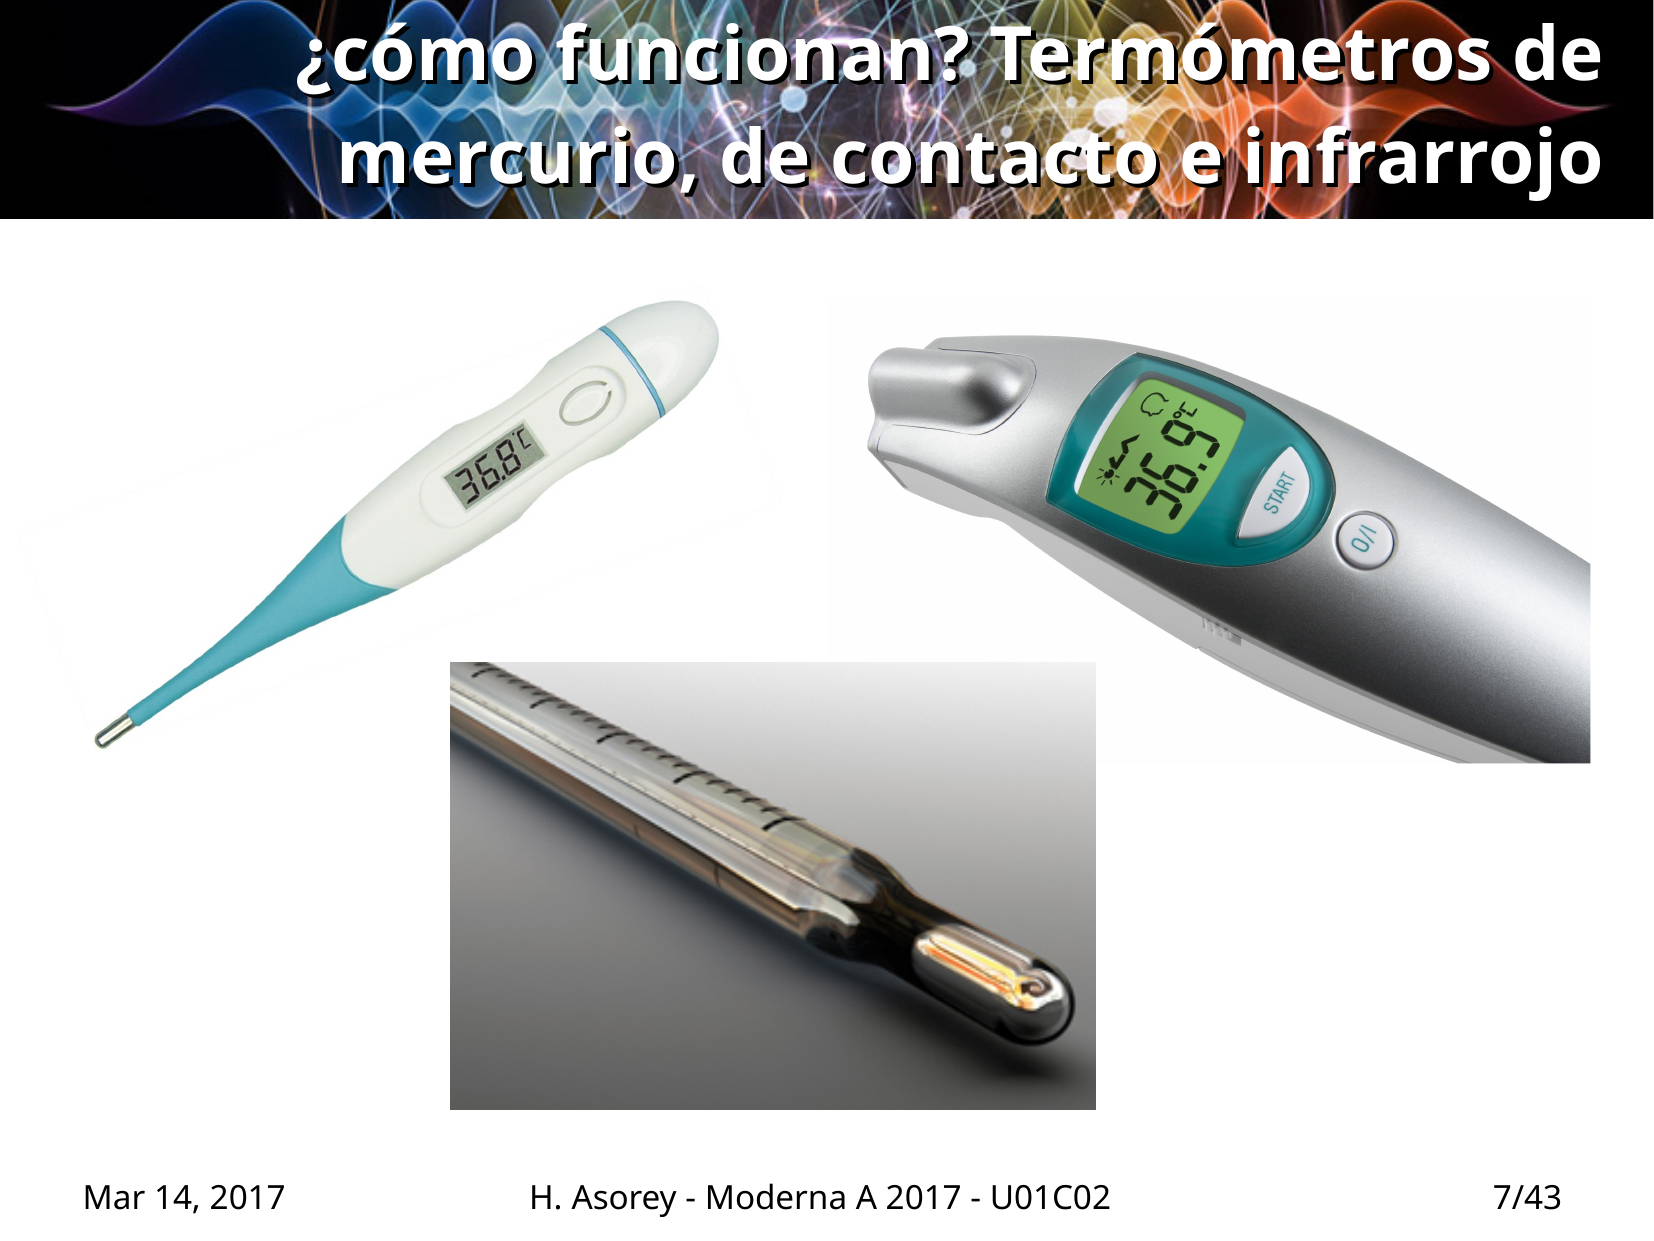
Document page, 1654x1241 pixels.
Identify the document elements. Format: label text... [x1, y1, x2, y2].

title ¿cómo funcionan? Termómetros de mercurio, de contacto e infrarrojo [45, 11, 1606, 195]
picture [0, 0, 1654, 219]
picture [18, 284, 1591, 1111]
